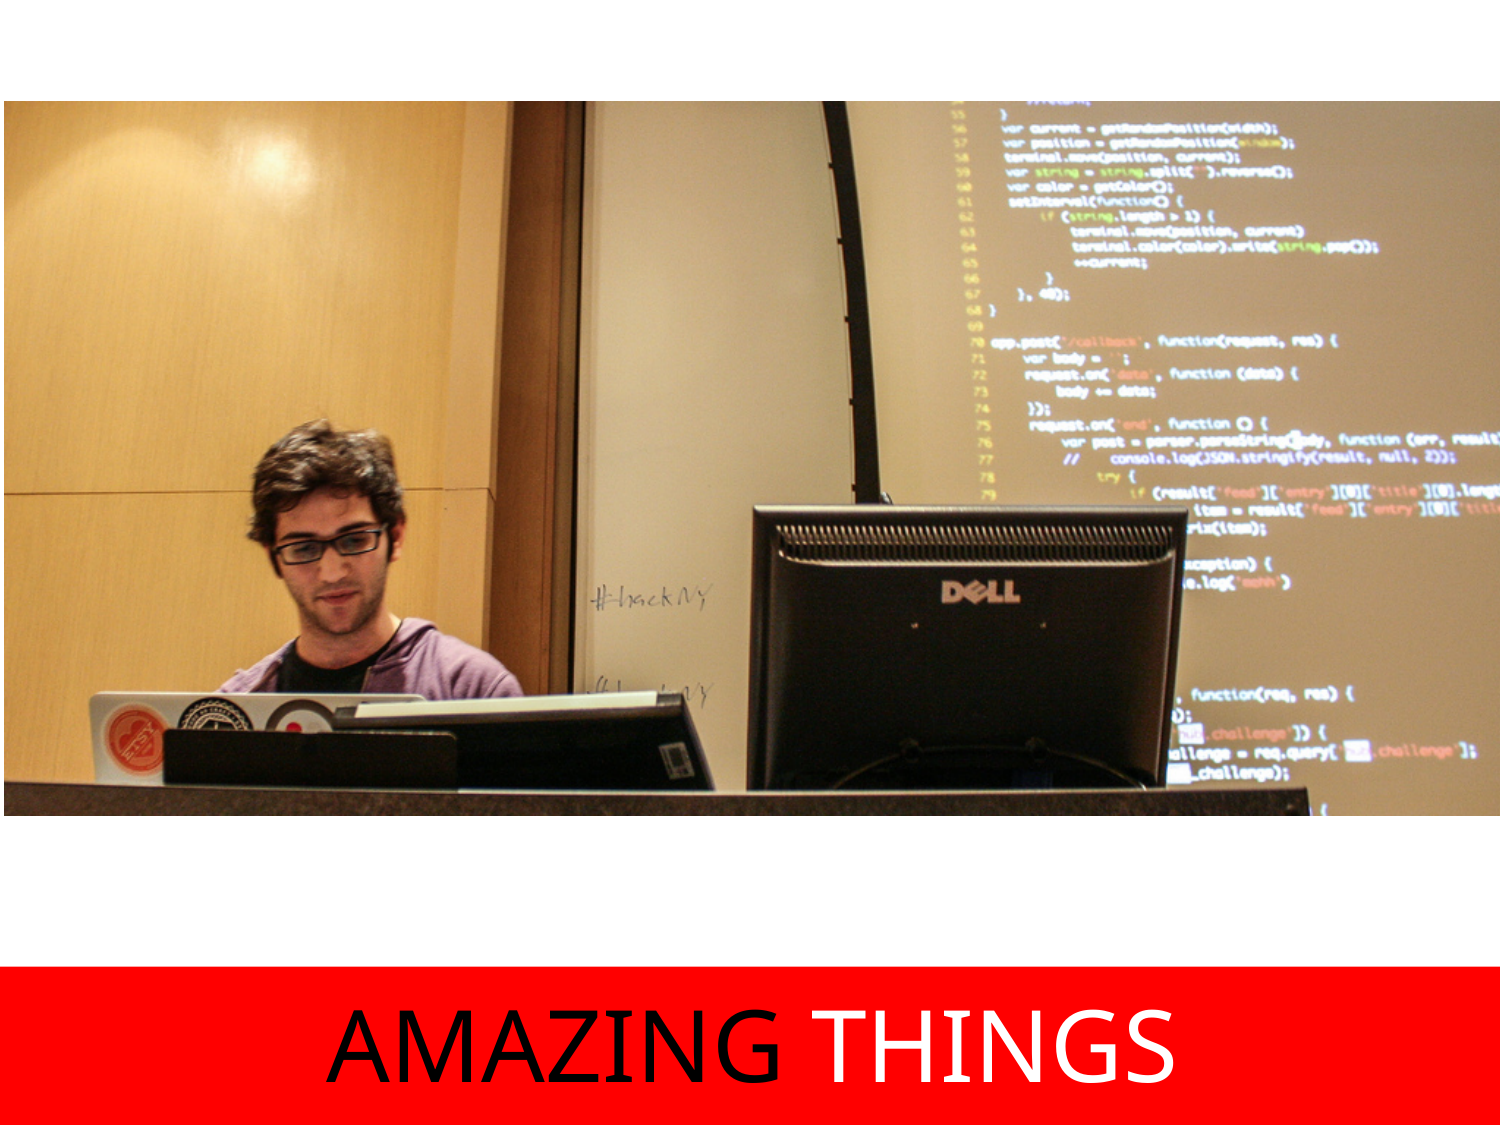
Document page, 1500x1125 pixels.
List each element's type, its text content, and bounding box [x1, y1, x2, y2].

picture [4, 101, 1500, 816]
list AMAZING THINGS [28, 974, 1478, 1111]
